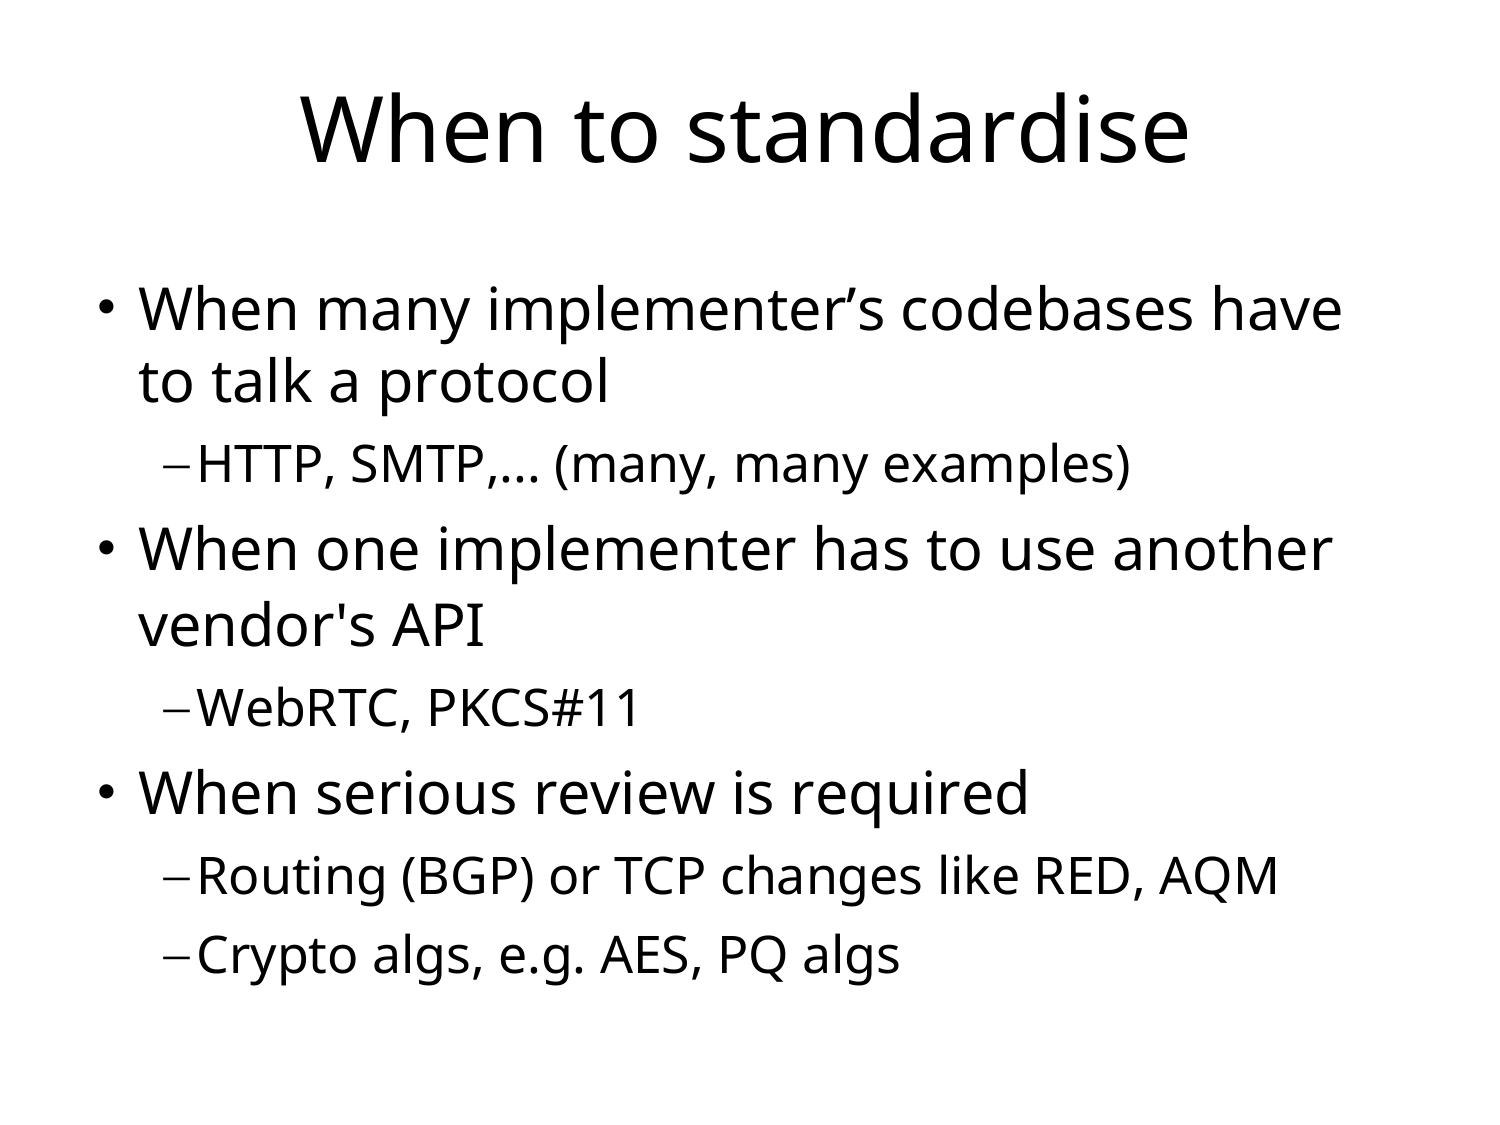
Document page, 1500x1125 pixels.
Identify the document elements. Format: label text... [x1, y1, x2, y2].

list When many implementer’s codebases have to talk a protocol HTTP, SMTP,... (many, many examples) When one implementer has to use another vendor's API WebRTC, PKCS#11 When serious review is required Routing (BGP) or TCP changes like RED, AQM Crypto algs, e.g. AES, PQ algs [96, 270, 1372, 988]
title When to standardise [108, 31, 1384, 219]
